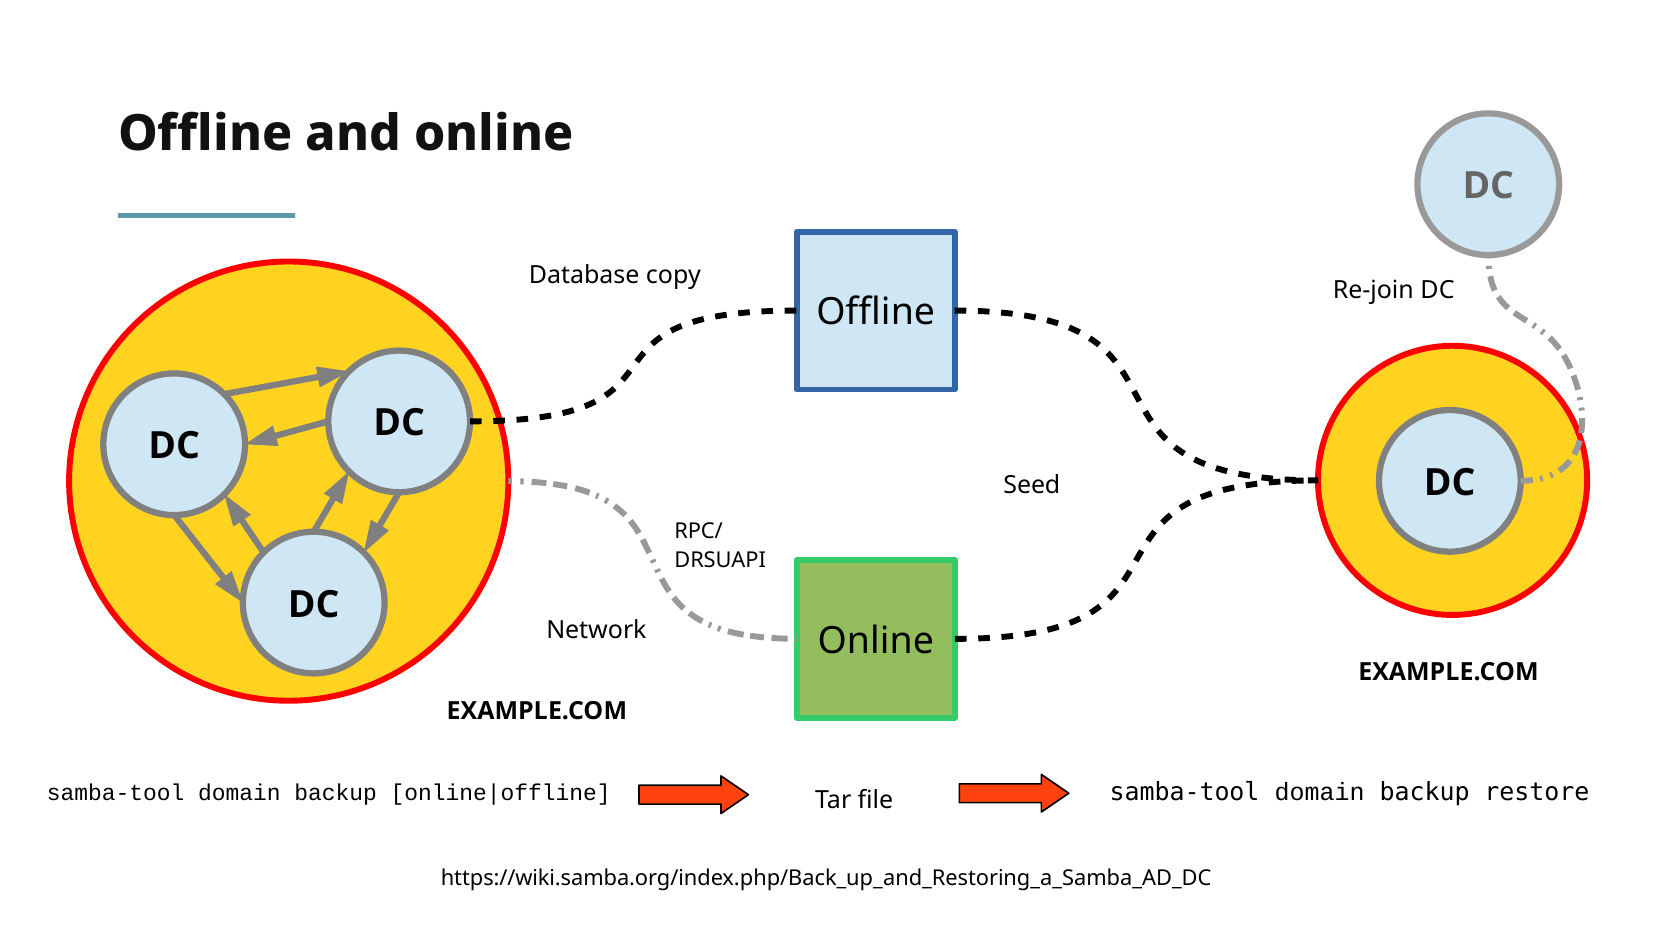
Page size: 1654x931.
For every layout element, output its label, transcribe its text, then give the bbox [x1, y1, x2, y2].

title Offline and online [118, 105, 1536, 166]
text_box EXAMPLE.COM [431, 673, 708, 747]
text_box https://wiki.samba.org/index.php/Back_up_and_Restoring_a_Samba_AD_DC [0, 848, 1654, 907]
text_box DC [328, 350, 470, 493]
text_box Tar file [800, 776, 913, 822]
text_box Re-join DC [1318, 266, 1479, 311]
text_box Network [531, 606, 666, 652]
text_box [1318, 345, 1588, 615]
text_box Seed [988, 461, 1081, 507]
text_box [638, 775, 749, 814]
text_box RPC/ DRSUAPI [659, 510, 786, 579]
text_box Database copy [514, 251, 731, 297]
text_box EXAMPLE.COM [1343, 633, 1619, 707]
text_box [69, 261, 509, 701]
text_box Online [796, 559, 955, 718]
text_box [959, 774, 1069, 813]
text_box samba-tool domain backup restore [1094, 758, 1635, 828]
text_box DC [103, 373, 245, 516]
text_box DC [1417, 113, 1560, 255]
text_box samba-tool domain backup [online|offline] [32, 773, 626, 815]
text_box Offline [796, 231, 955, 390]
text_box DC [242, 531, 385, 674]
text_box DC [1378, 410, 1521, 552]
